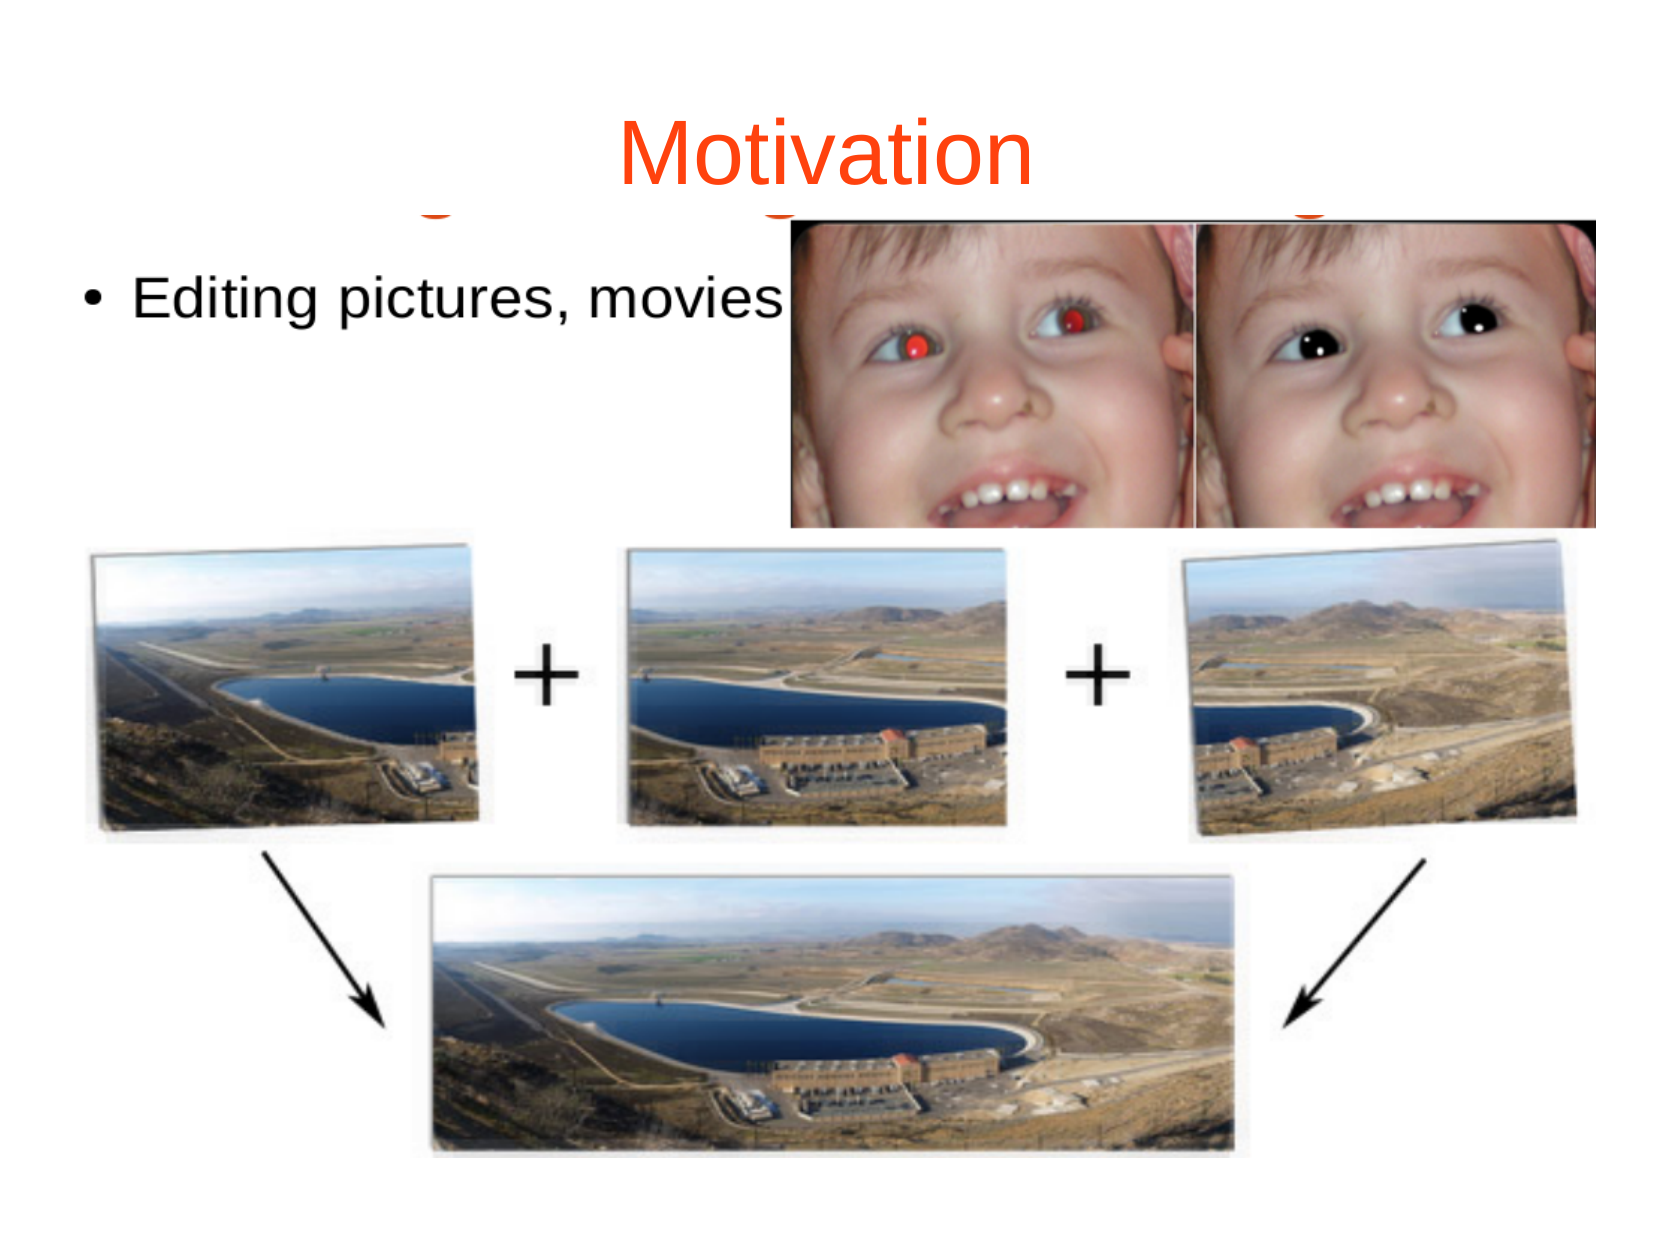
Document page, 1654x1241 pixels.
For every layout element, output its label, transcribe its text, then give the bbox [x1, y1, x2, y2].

picture [70, 215, 1596, 1158]
title Motivation [82, 49, 1571, 215]
